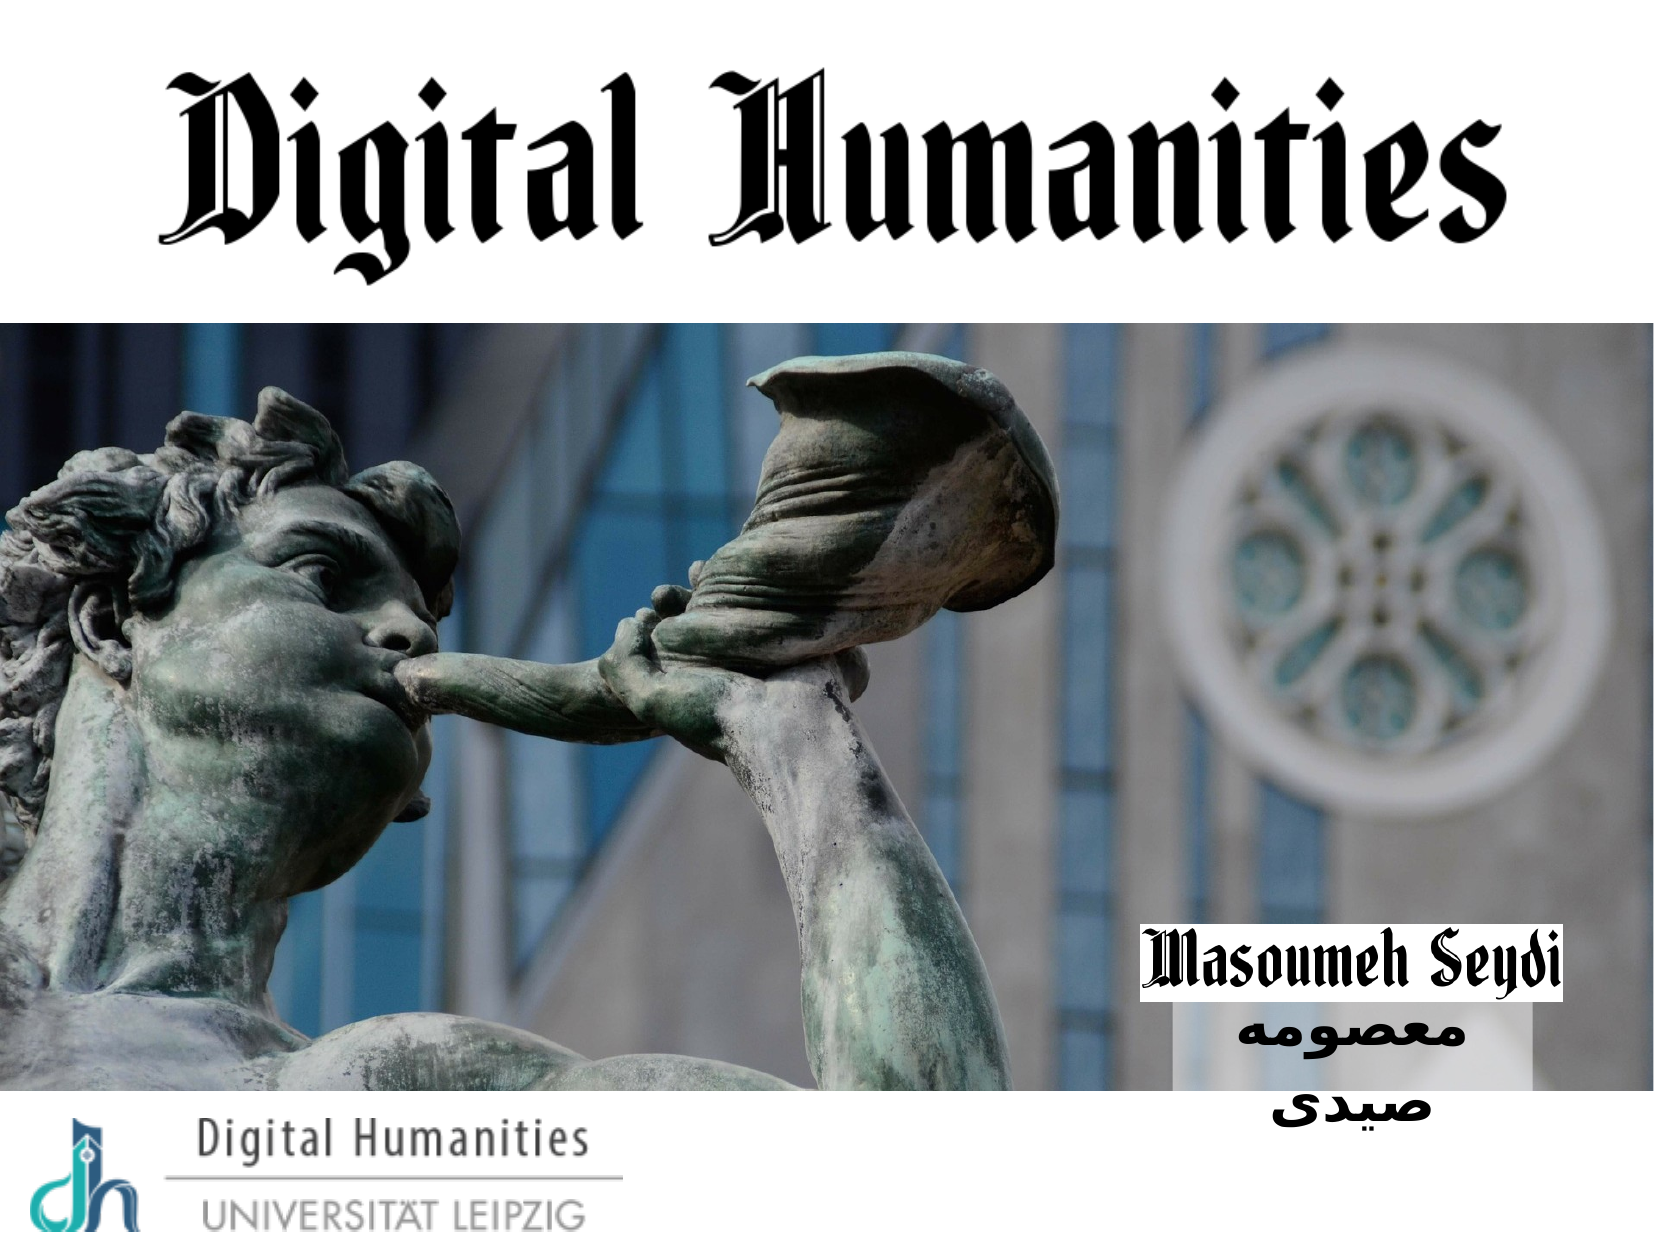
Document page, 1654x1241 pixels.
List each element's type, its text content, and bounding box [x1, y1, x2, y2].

picture [0, 323, 1654, 1091]
picture [30, 1118, 623, 1232]
text_box معصومه صیدی [1172, 1002, 1533, 1104]
picture [150, 60, 1516, 292]
